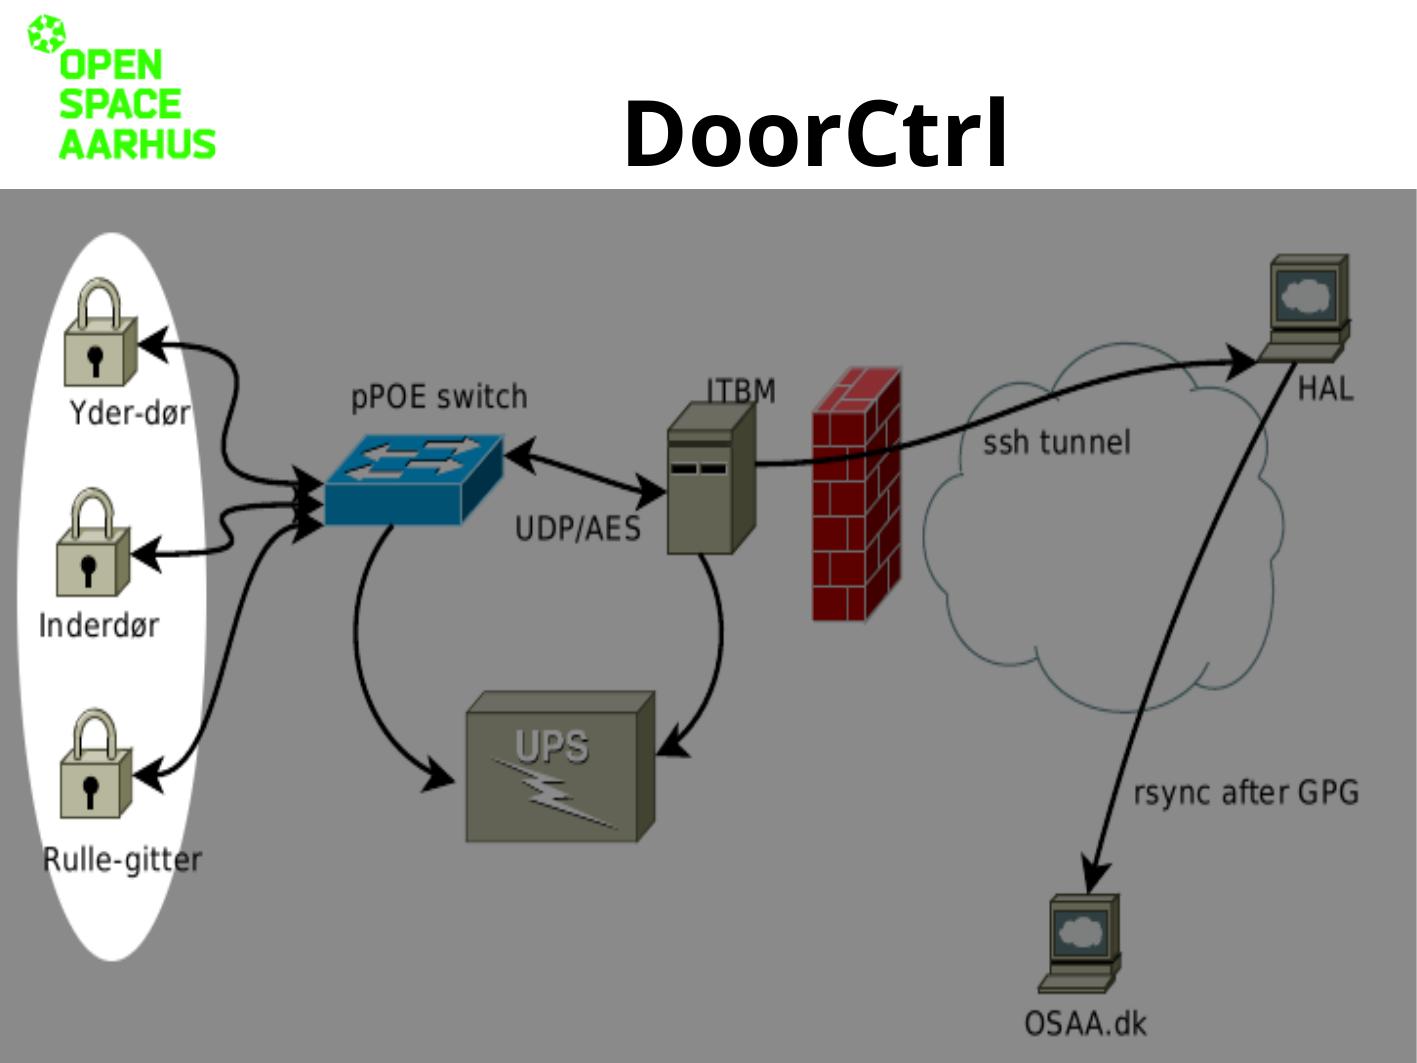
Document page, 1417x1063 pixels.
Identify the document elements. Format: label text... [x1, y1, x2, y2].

picture [0, 0, 344, 188]
title DoorCtrl [286, 49, 1346, 189]
picture [0, 189, 1417, 1063]
